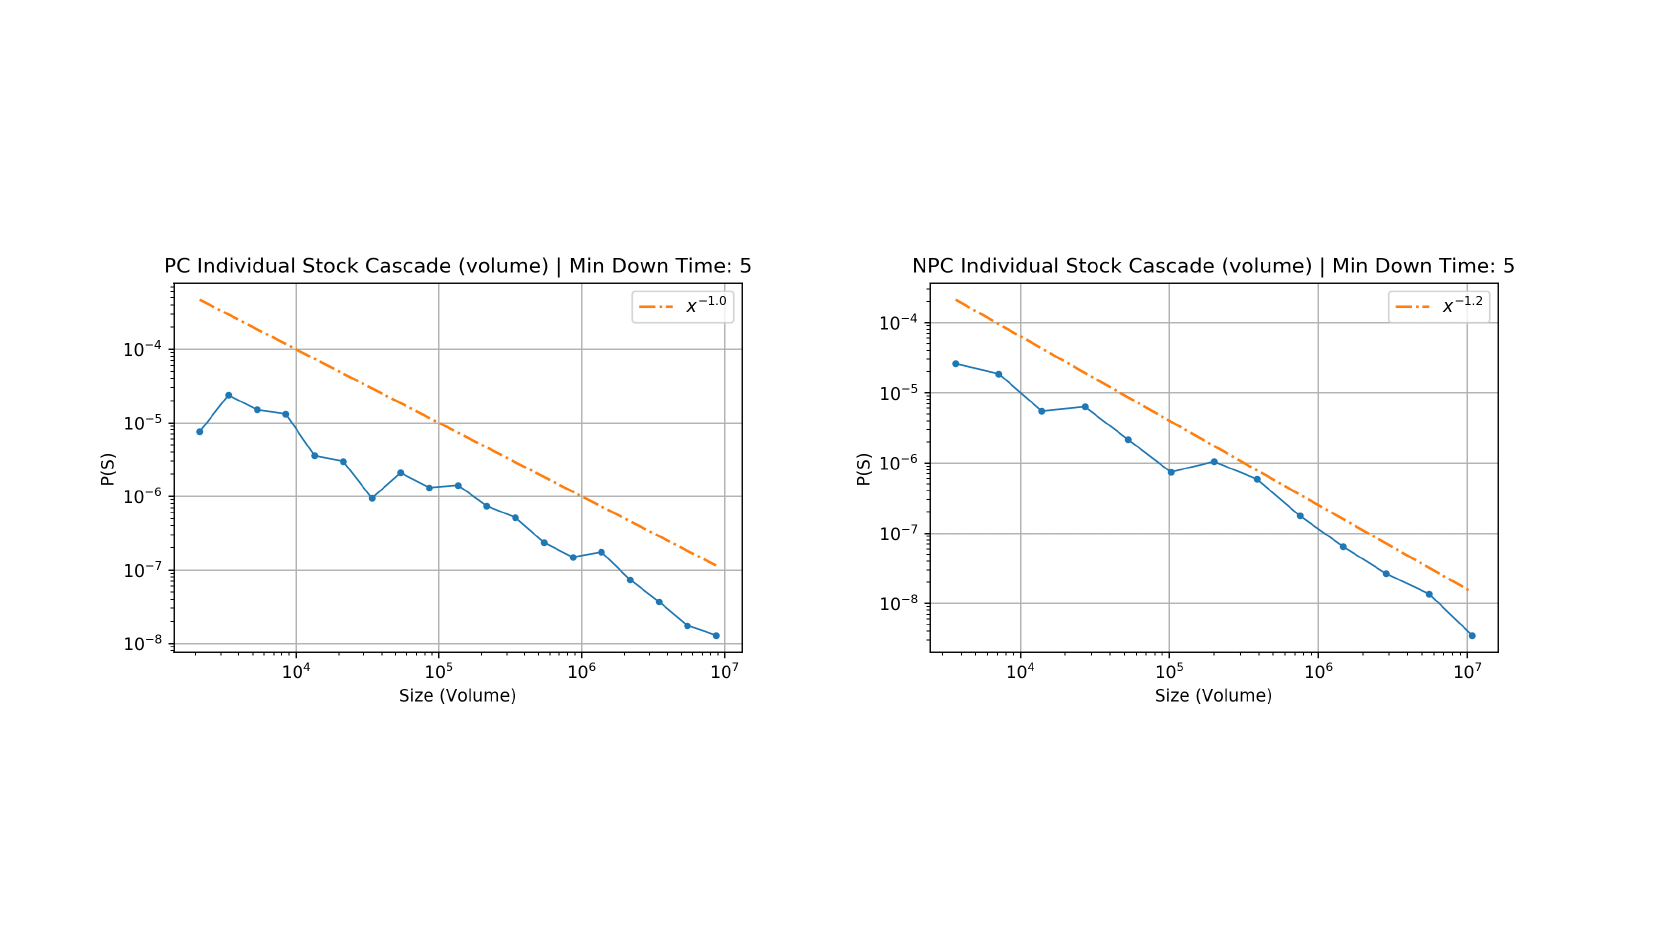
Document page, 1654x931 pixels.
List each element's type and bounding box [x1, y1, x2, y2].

picture [838, 224, 1571, 713]
picture [82, 224, 815, 713]
